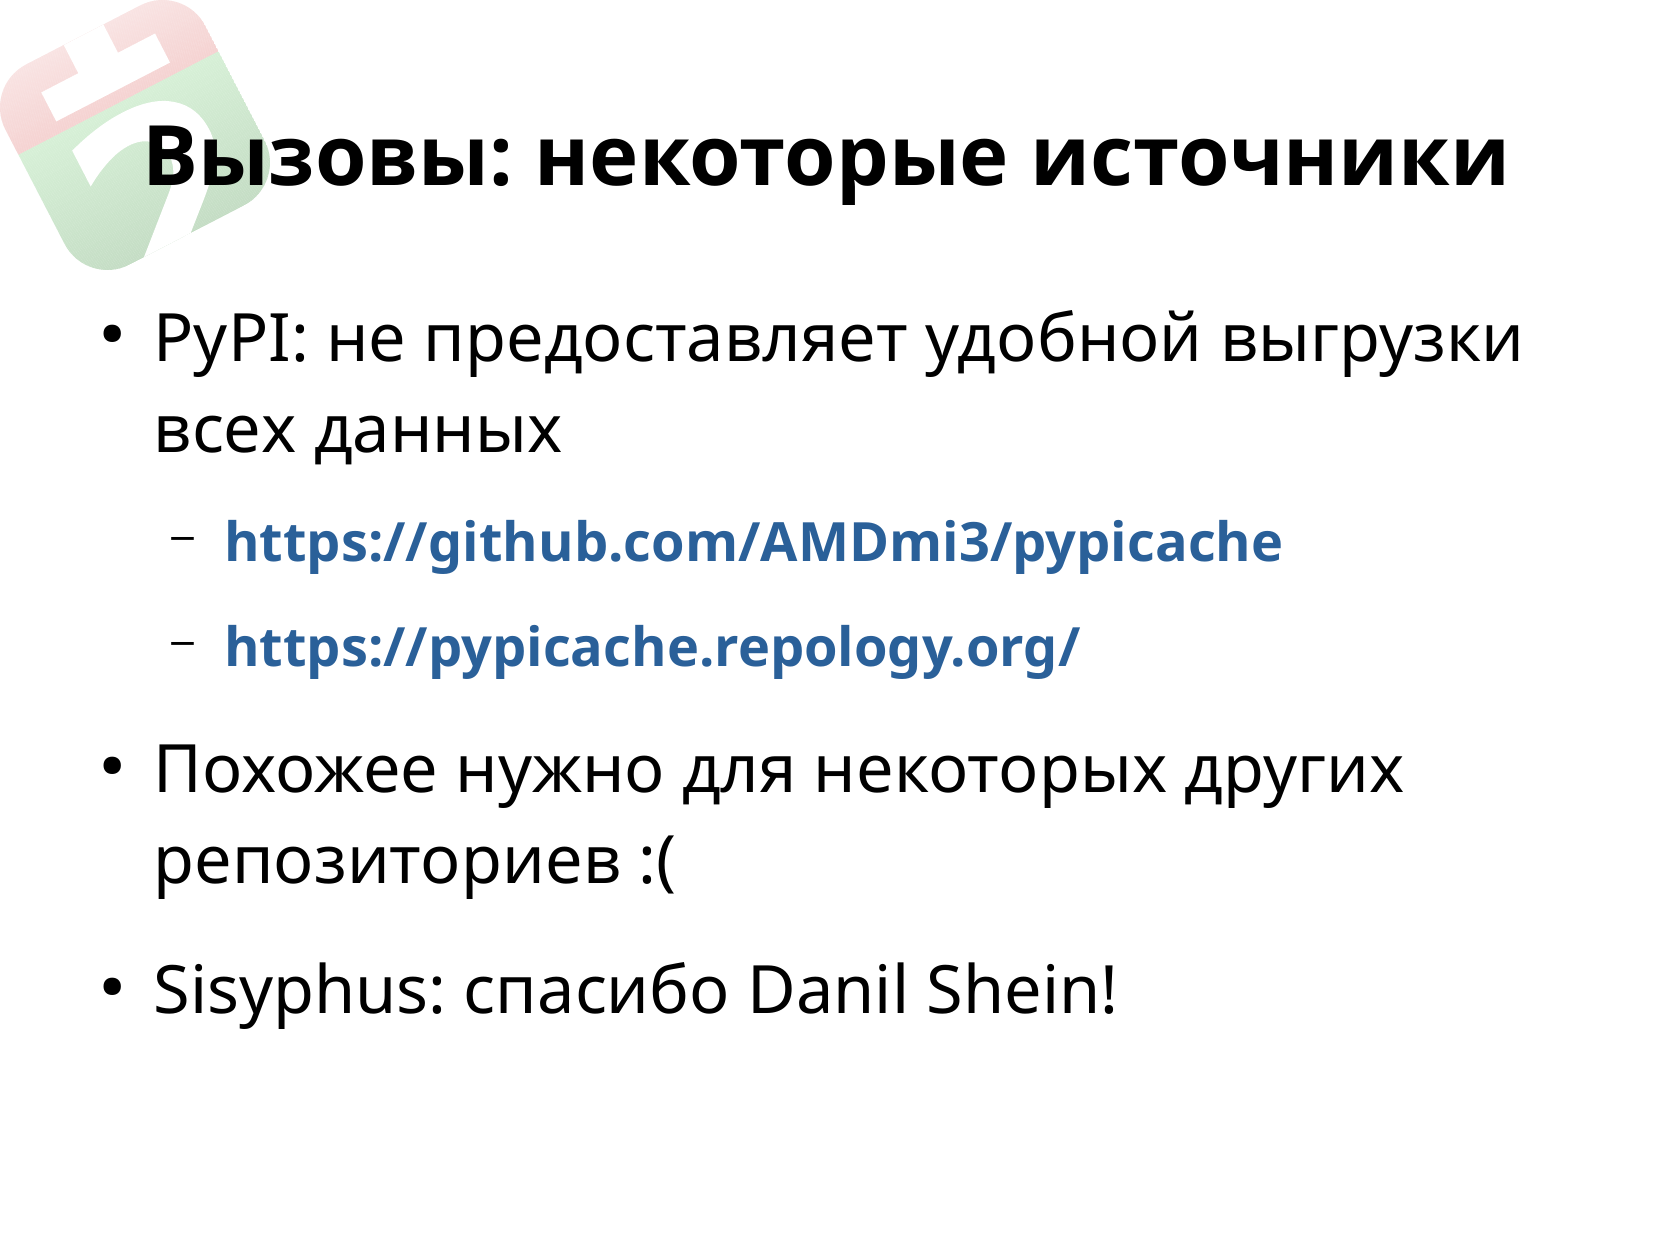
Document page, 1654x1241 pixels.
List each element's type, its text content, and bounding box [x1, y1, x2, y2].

title Вызовы: некоторые источники [82, 49, 1571, 257]
list PyPI: не предоставляет удобной выгрузки всех данных https://github.com/AMDmi3/pypicache https://pypicache.repology.org/ Похожее нужно для некоторых других репозиториев :( Sisyphus: спасибо Danil Shein! [82, 290, 1571, 1155]
